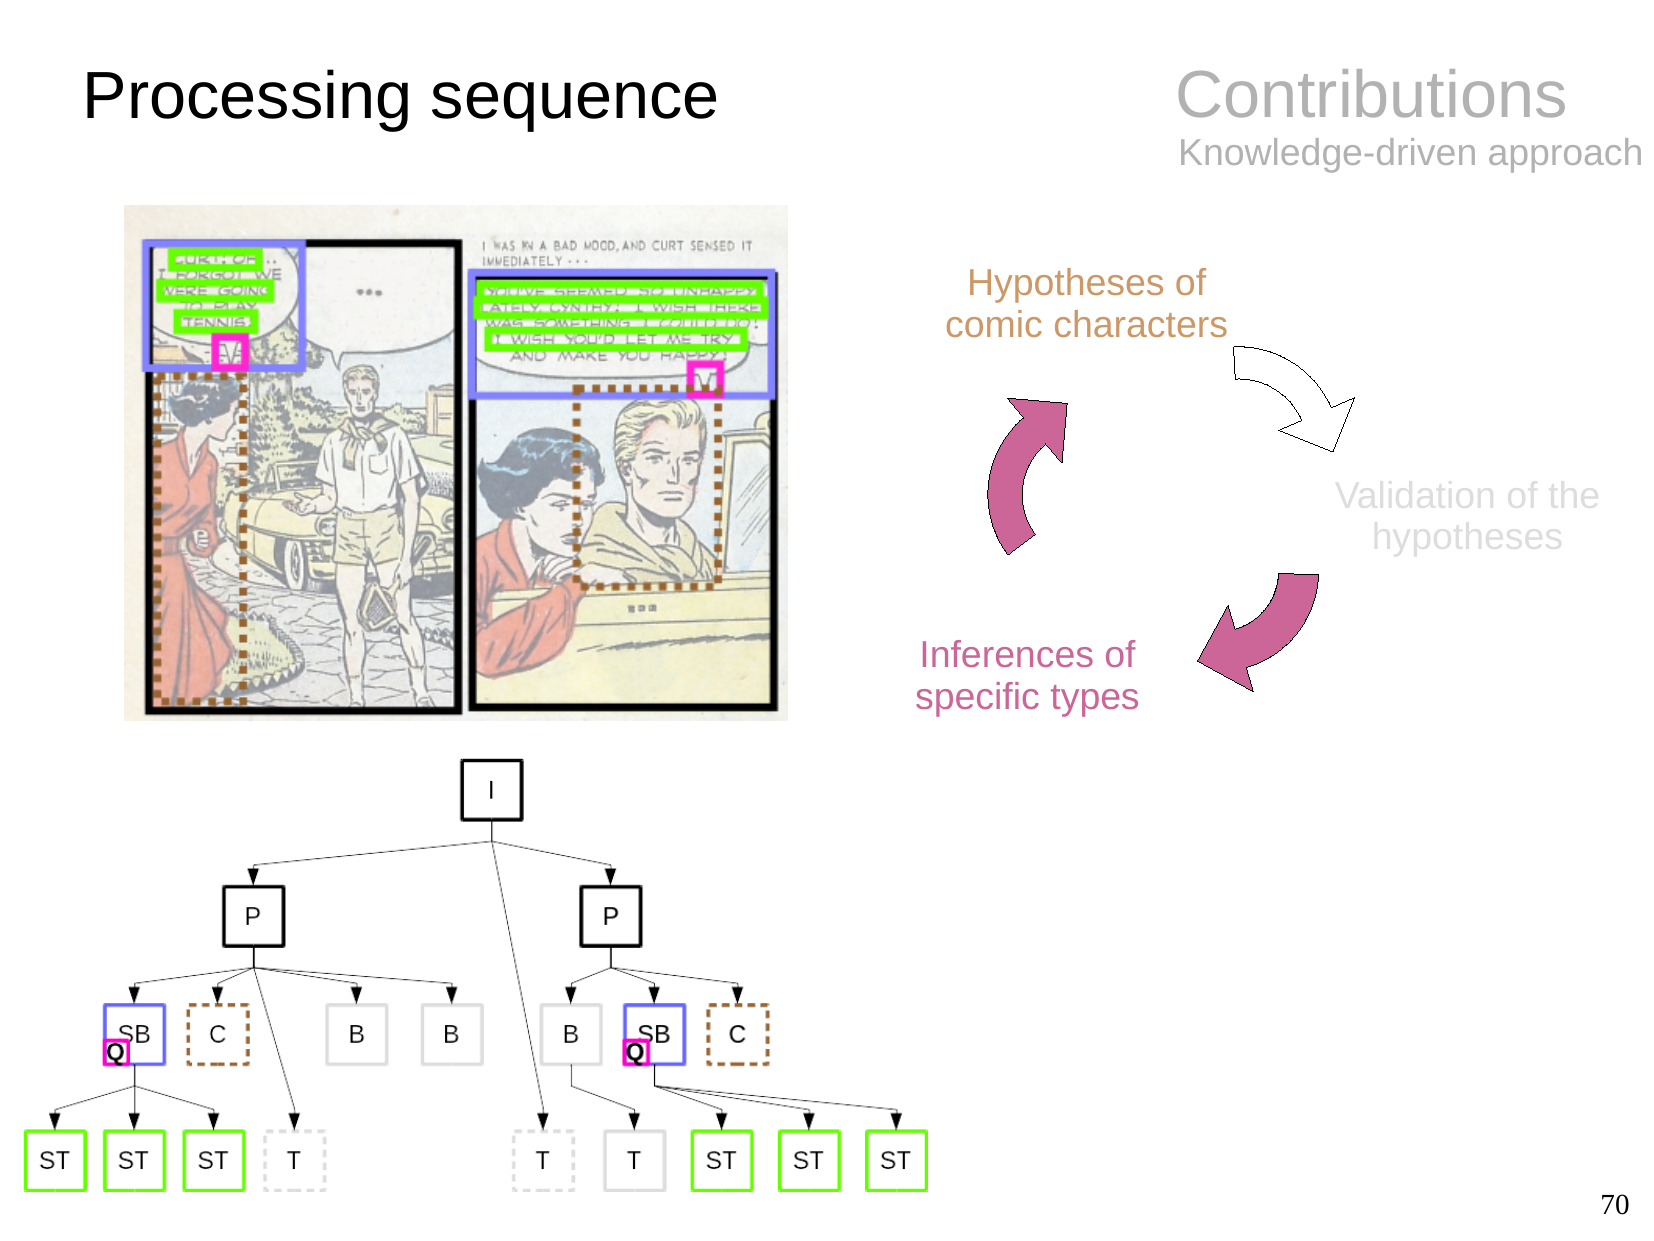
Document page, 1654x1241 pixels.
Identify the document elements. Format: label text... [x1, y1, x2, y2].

text_box Hypotheses of comic characters [897, 253, 1276, 353]
text_box [987, 398, 1068, 555]
text_box Validation of the hypotheses [1311, 466, 1625, 566]
picture [23, 758, 928, 1192]
text_box [1216, 573, 1319, 692]
title Processing sequence [82, 55, 1571, 136]
text_box Inferences of specific types [838, 626, 1217, 725]
picture [124, 205, 788, 721]
